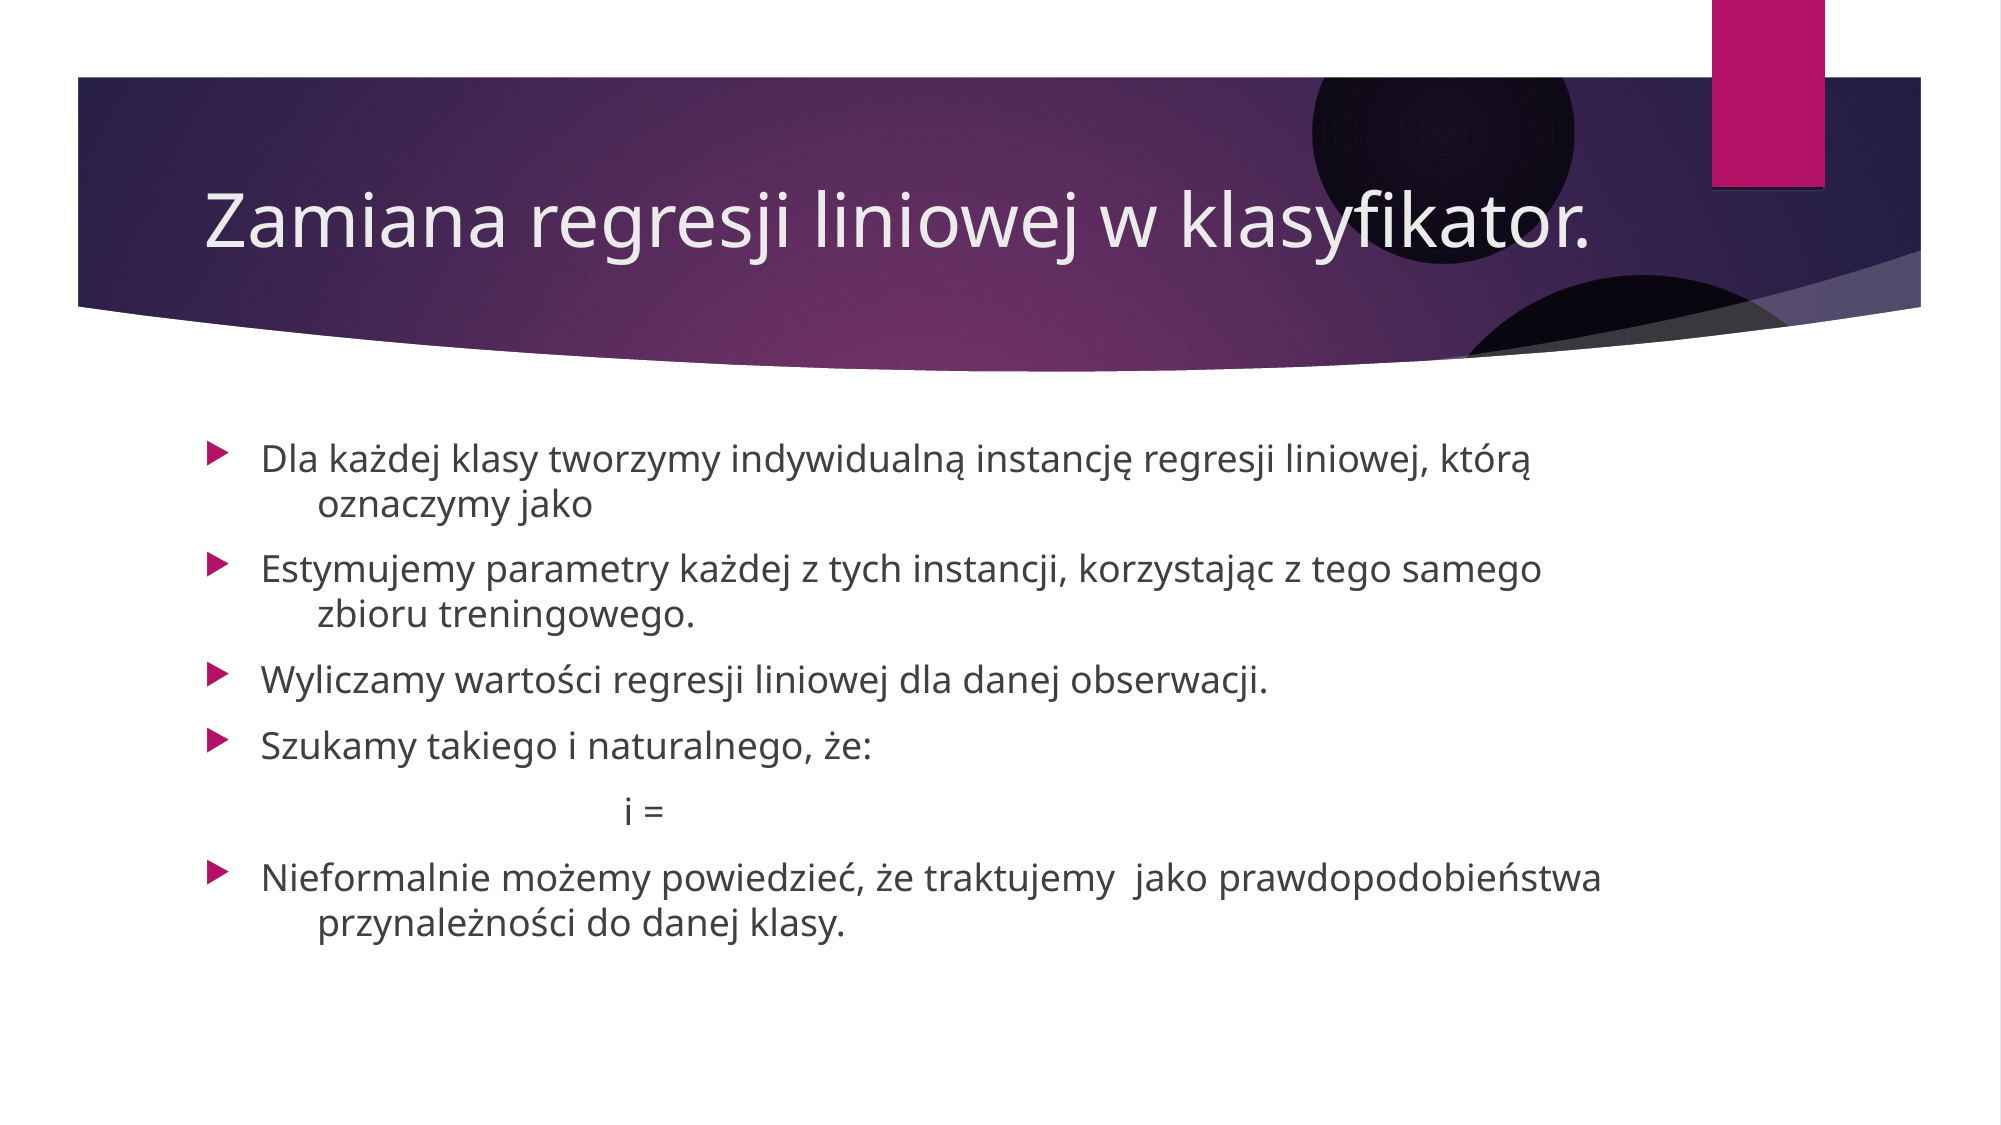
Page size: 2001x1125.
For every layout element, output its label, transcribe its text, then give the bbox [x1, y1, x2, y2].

title Zamiana regresji liniowej w klasyfikator. [189, 159, 1627, 276]
list Dla każdej klasy tworzymy indywidualną instancję regresji liniowej, którą oznaczymy jako Estymujemy parametry każdej z tych instancji, korzystając z tego samego zbioru treningowego. Wyliczamy wartości regresji liniowej dla danej obserwacji. Szukamy takiego i naturalnego, że: i = Nieformalnie możemy powiedzieć, że traktujemy jako prawdopodobieństwa przynależności do danej klasy. [189, 427, 1638, 988]
